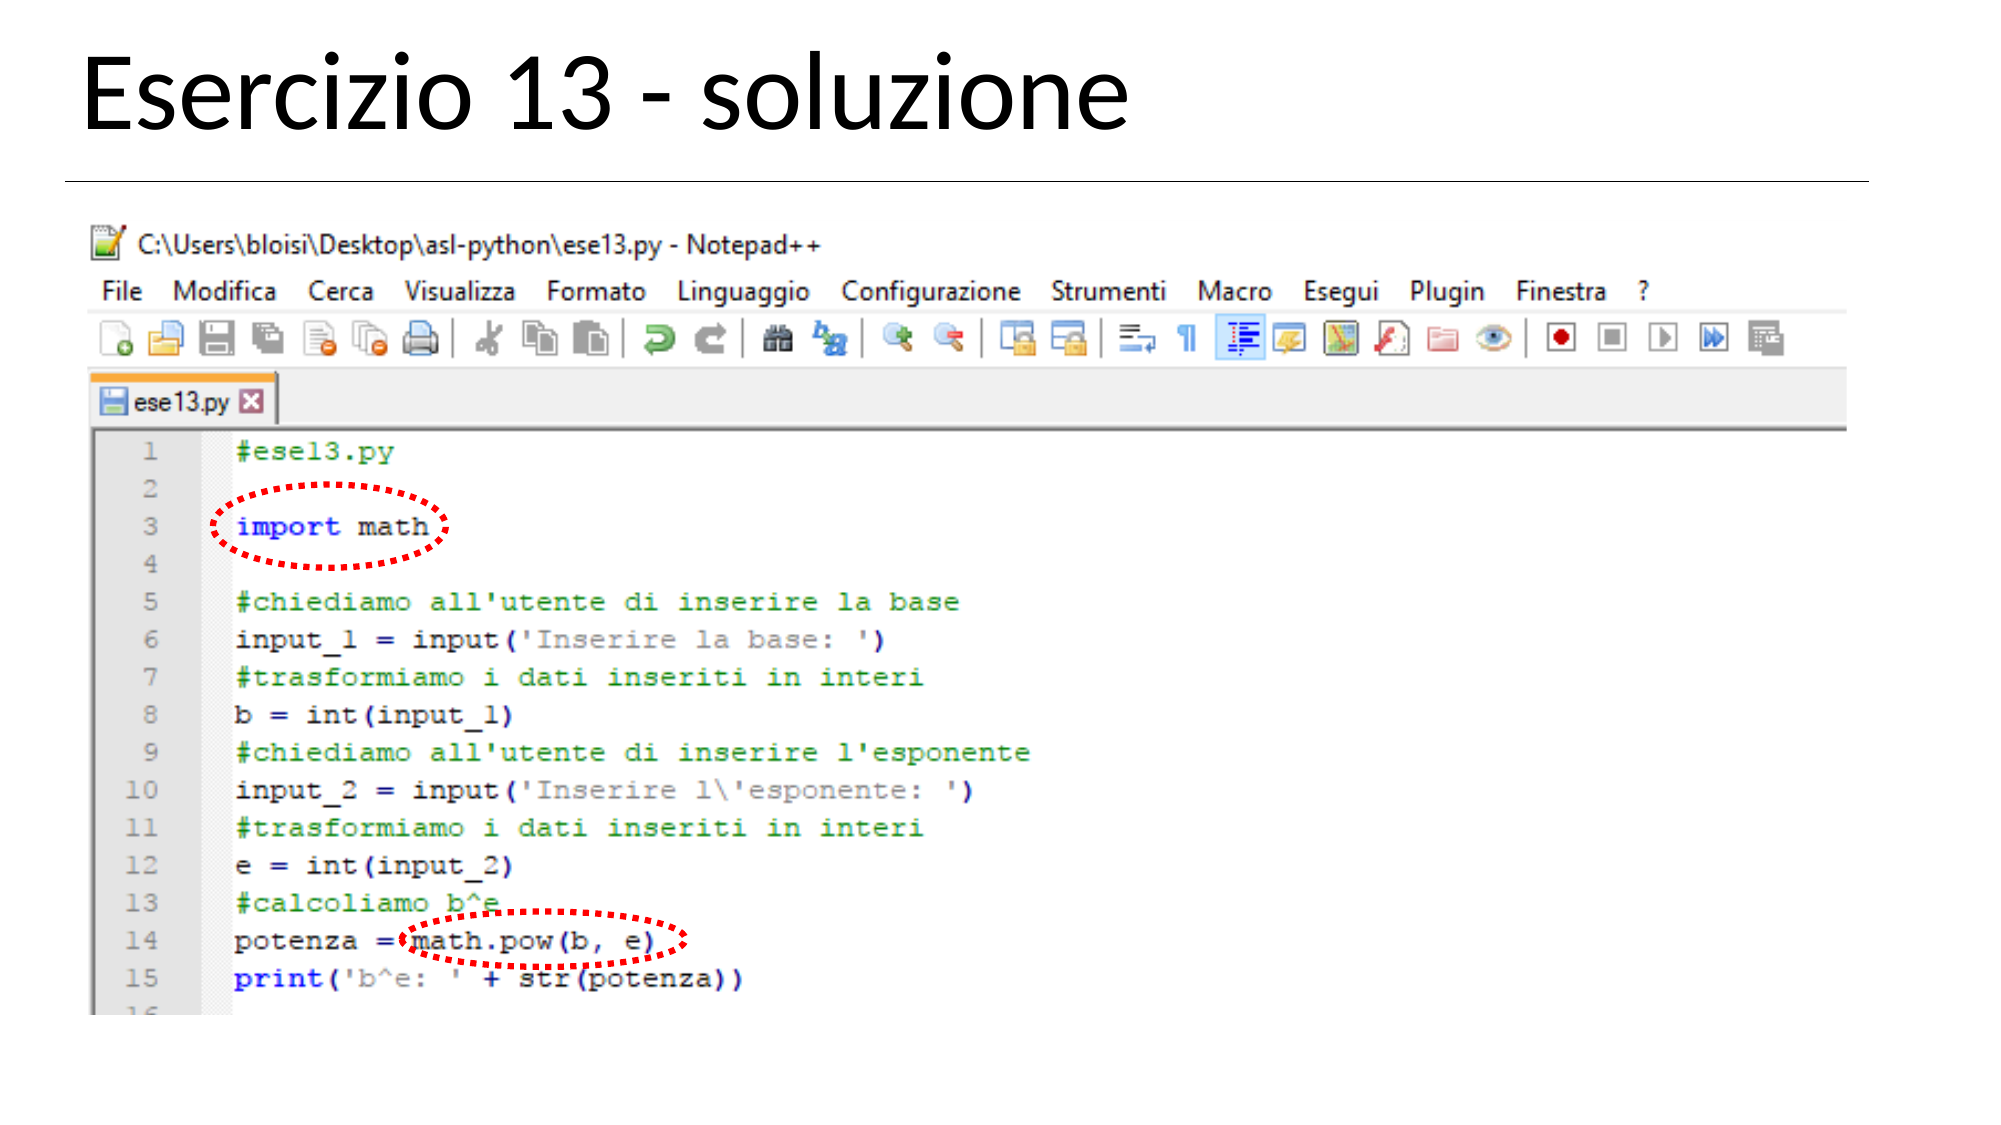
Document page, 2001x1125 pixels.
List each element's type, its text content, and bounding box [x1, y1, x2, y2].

text_box Esercizio 13 - soluzione [64, 24, 1899, 182]
picture [87, 219, 1847, 1015]
